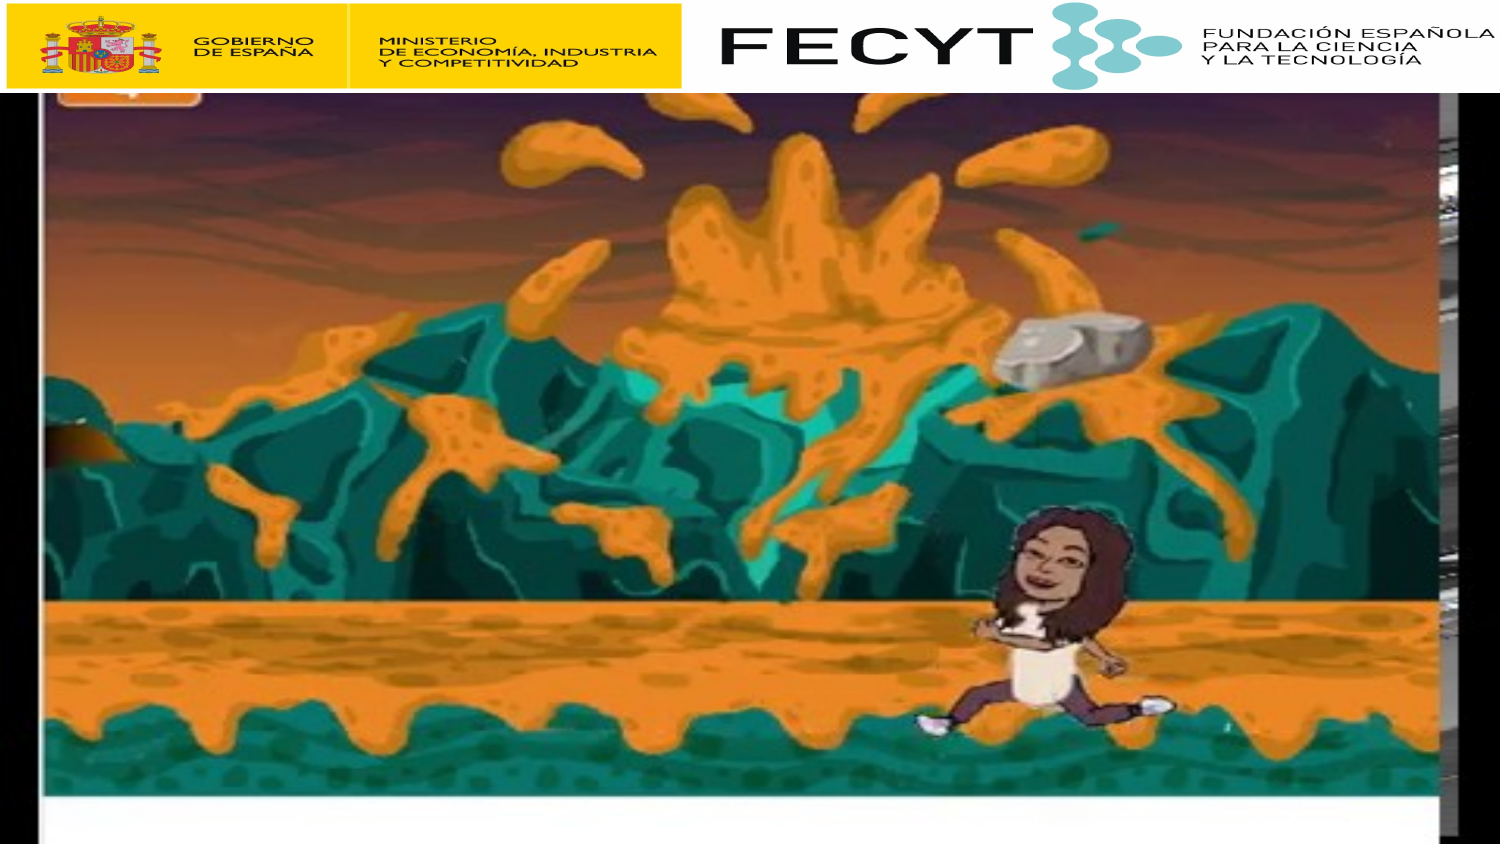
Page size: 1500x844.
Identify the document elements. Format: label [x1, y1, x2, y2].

picture [0, 0, 1500, 93]
text_box [0, 93, 1500, 844]
